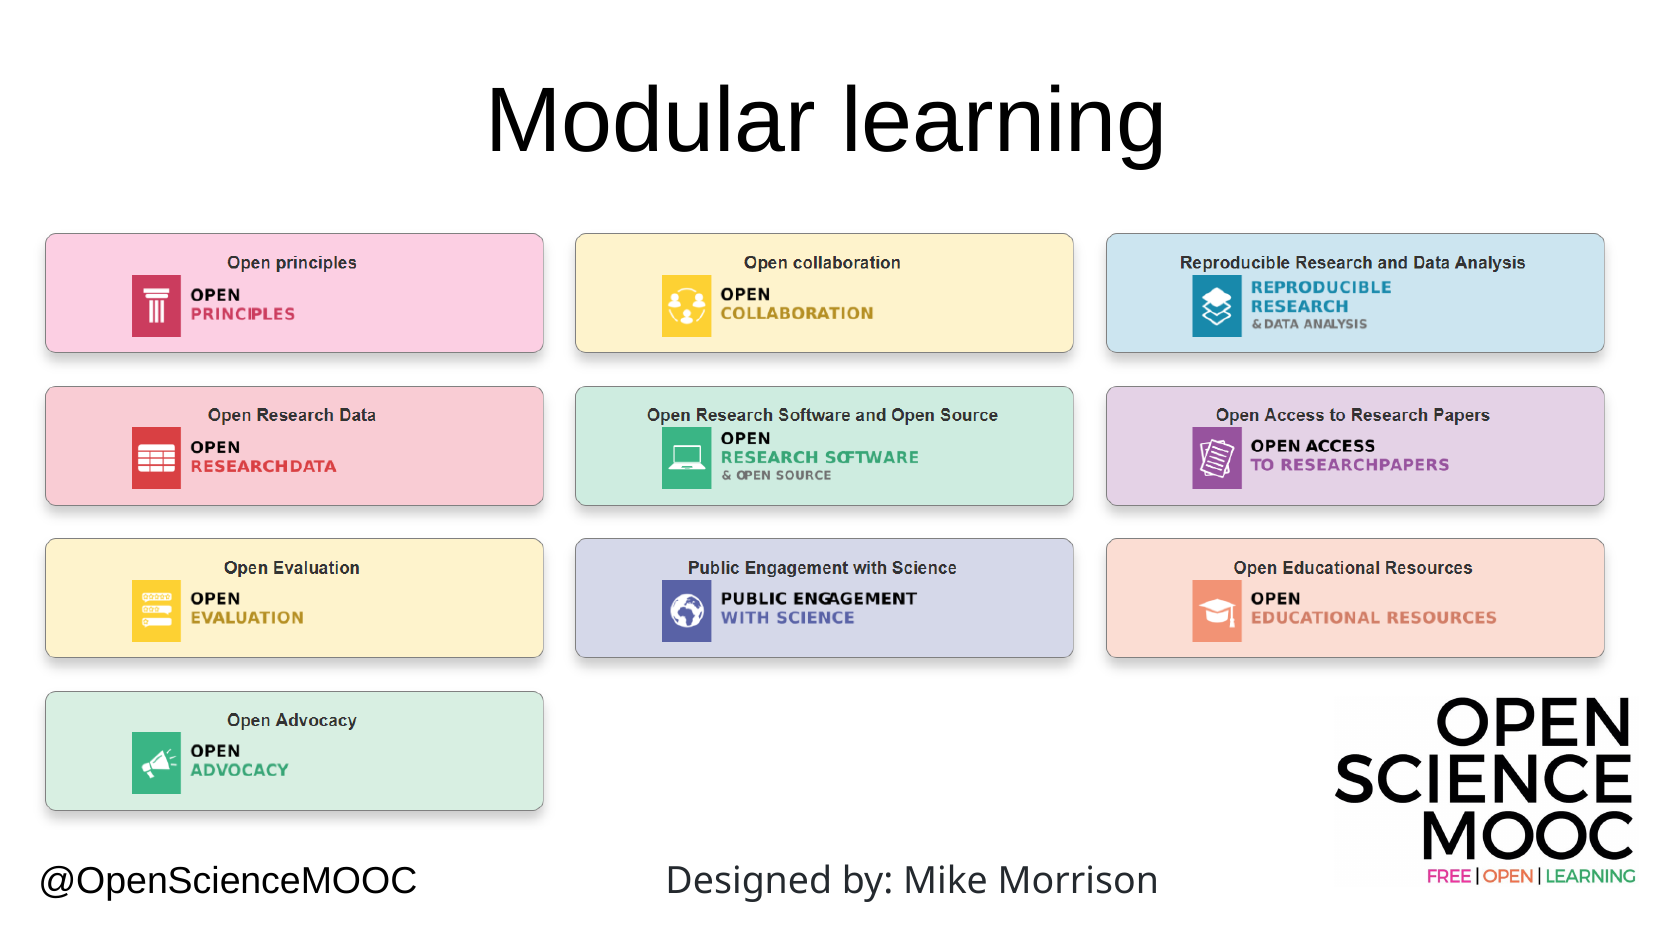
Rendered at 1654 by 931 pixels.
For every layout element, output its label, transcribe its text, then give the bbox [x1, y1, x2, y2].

text_box @OpenScienceMOOC [23, 852, 444, 910]
title Modular learning [82, 37, 1571, 193]
text_box Designed by: Mike Morrison [650, 848, 1175, 908]
picture [29, 215, 1639, 887]
